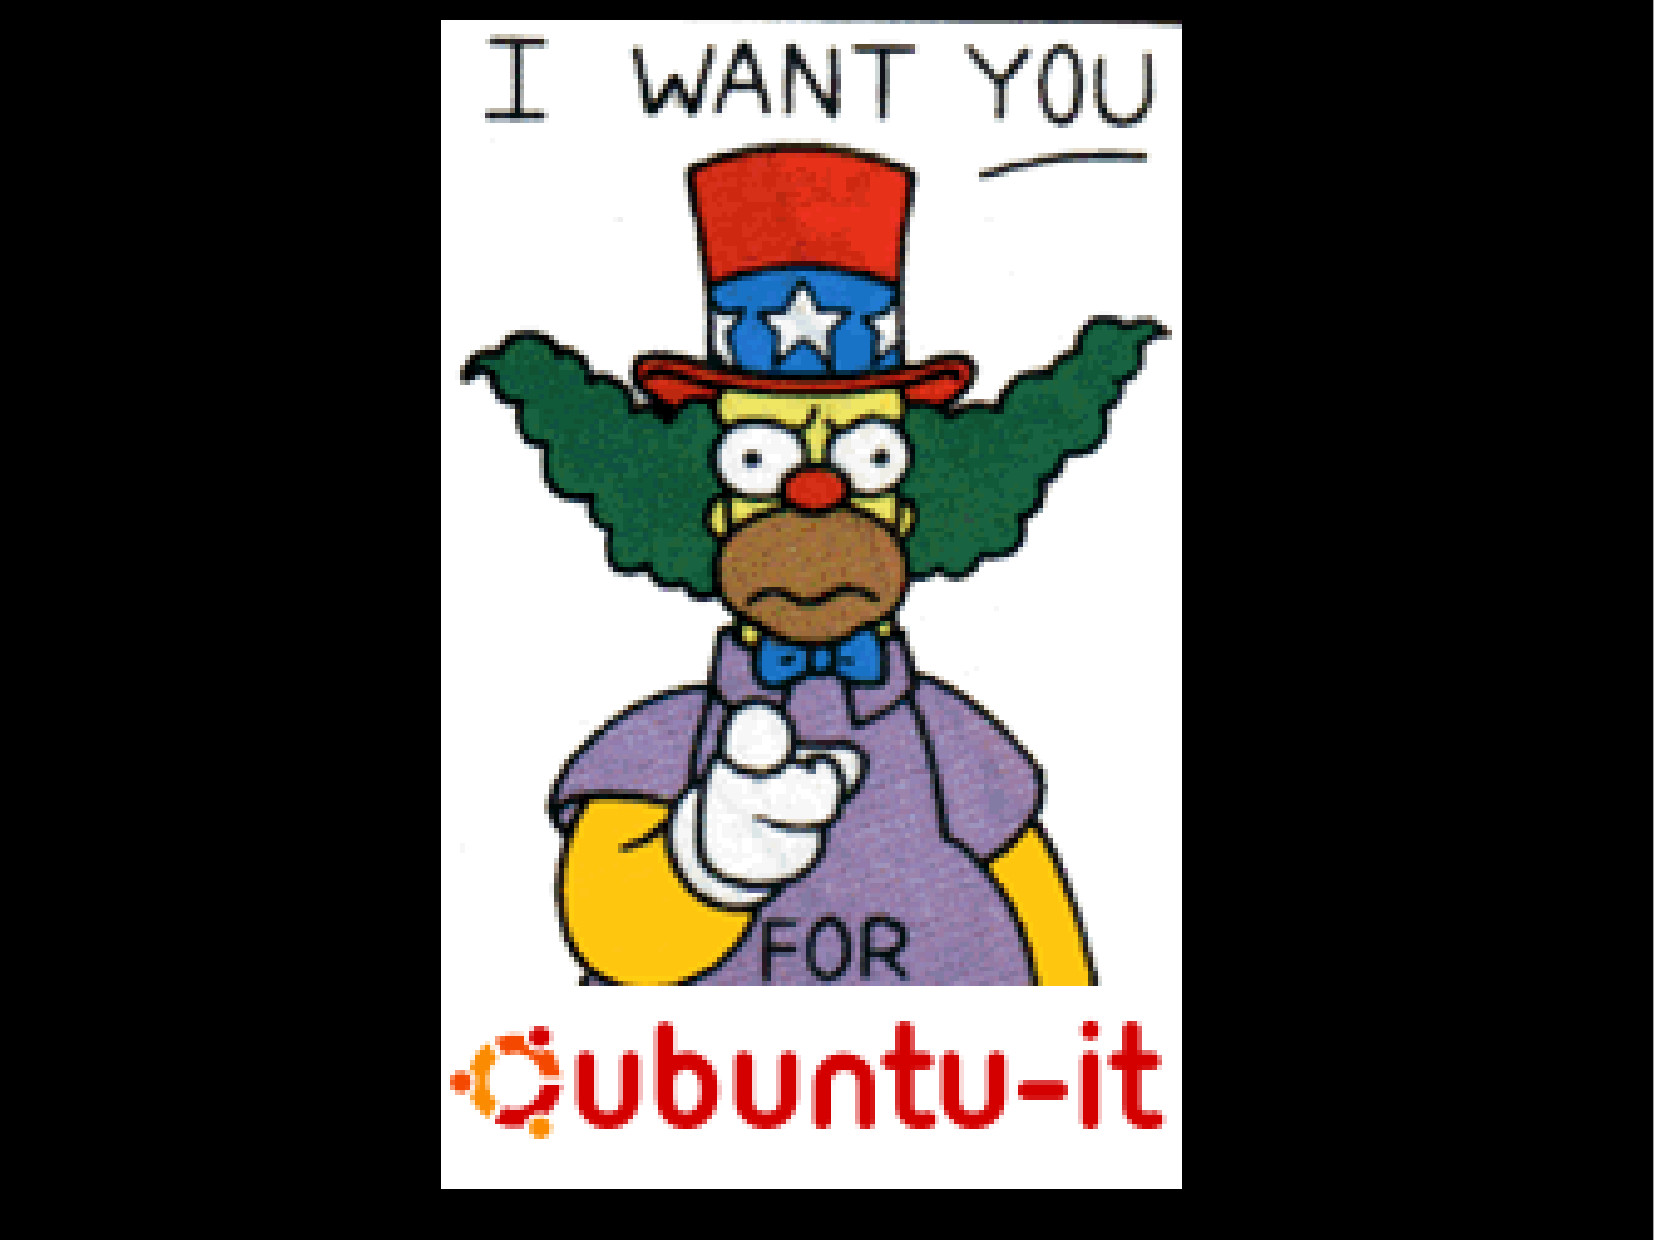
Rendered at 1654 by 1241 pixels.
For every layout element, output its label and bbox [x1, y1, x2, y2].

picture [441, 20, 1182, 1189]
